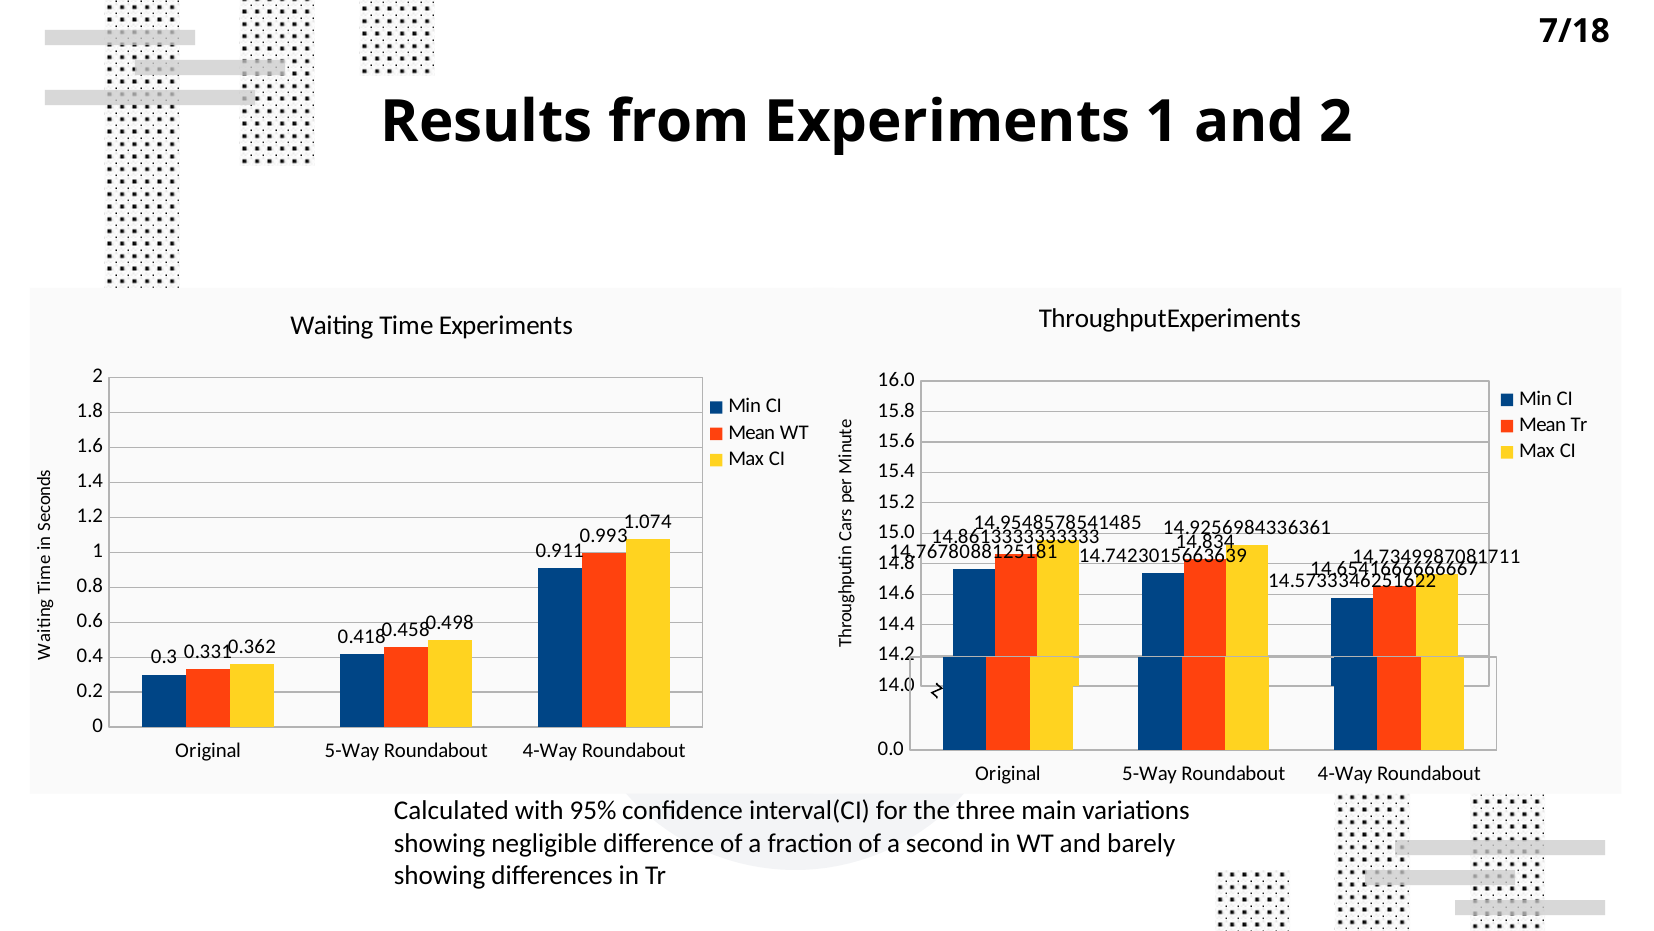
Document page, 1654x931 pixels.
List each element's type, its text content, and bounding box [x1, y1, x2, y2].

text_box Results from Experiments 1 and 2 [365, 76, 1409, 162]
chart [29, 287, 1622, 794]
text_box 7/18 [1524, 0, 1654, 57]
text_box Calculated with 95% confidence interval(CI) for the three main variations showing negligible difference of a fraction of a second in WT and barely showing differences in Tr [379, 785, 1248, 899]
